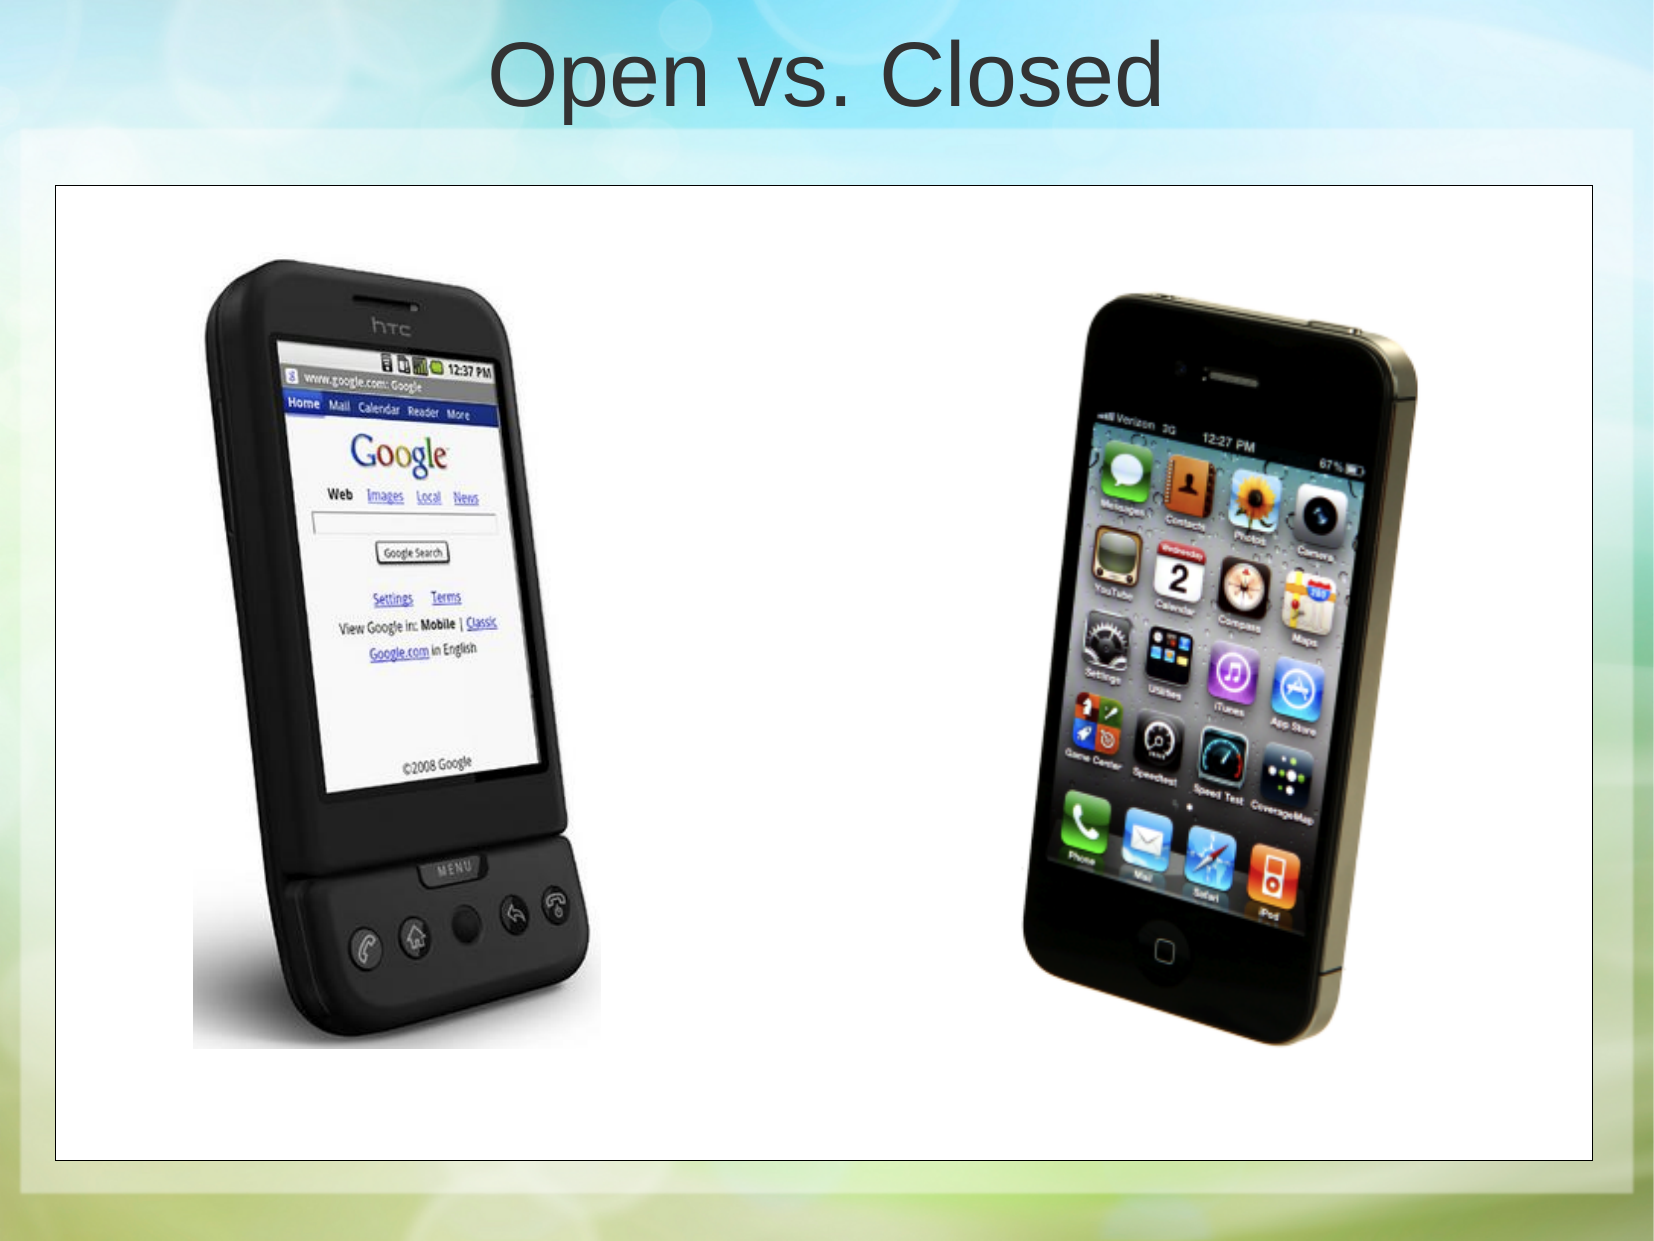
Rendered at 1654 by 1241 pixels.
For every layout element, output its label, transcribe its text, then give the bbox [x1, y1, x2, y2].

title Open vs. Closed [82, 0, 1571, 151]
picture [0, 0, 1654, 1241]
text_box [55, 185, 1593, 1161]
